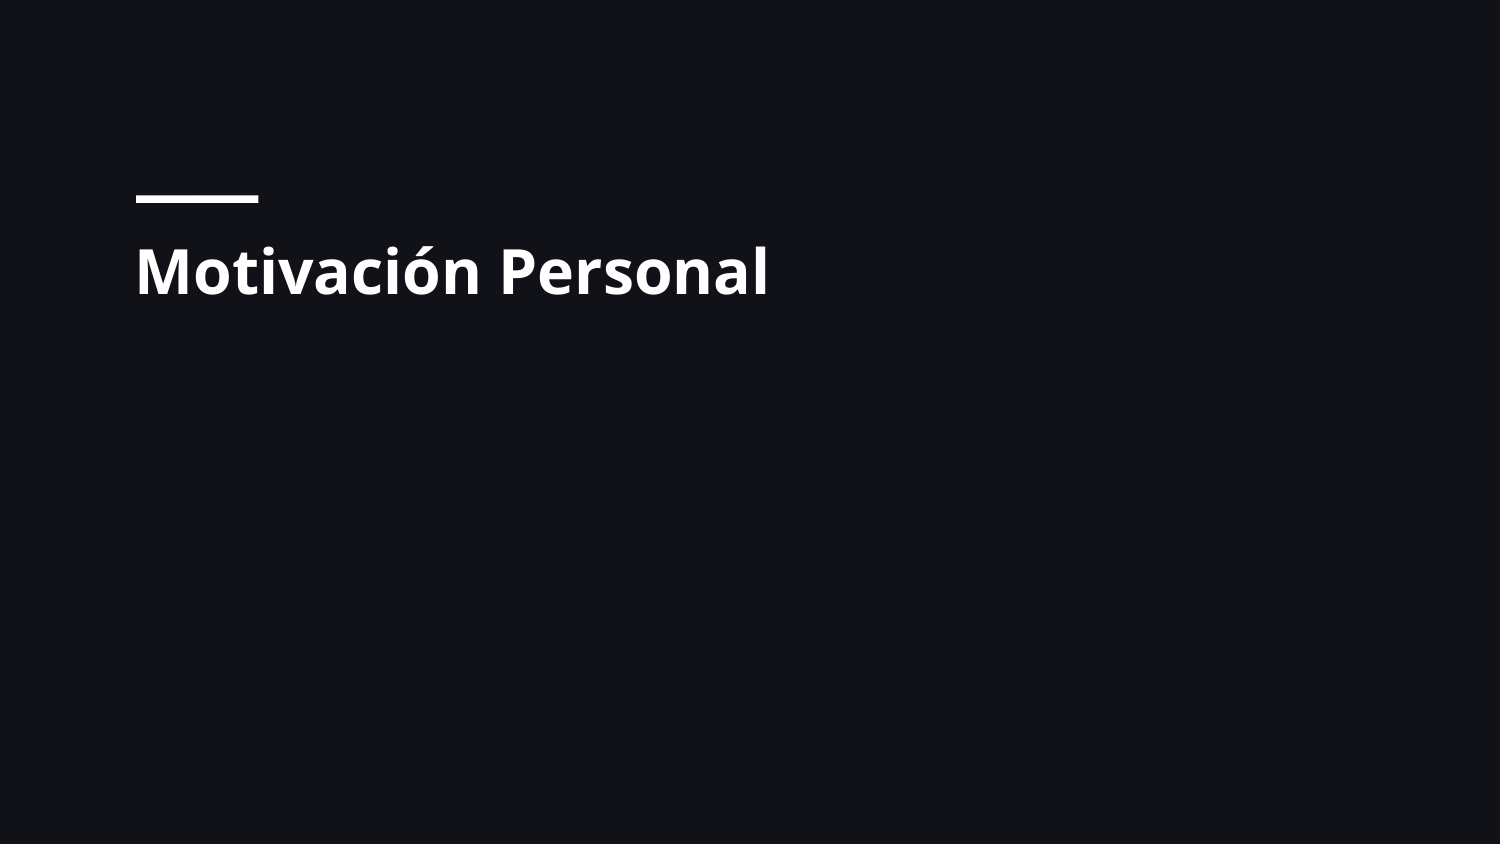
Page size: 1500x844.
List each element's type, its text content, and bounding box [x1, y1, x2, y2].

title Motivación Personal [119, 216, 1381, 466]
